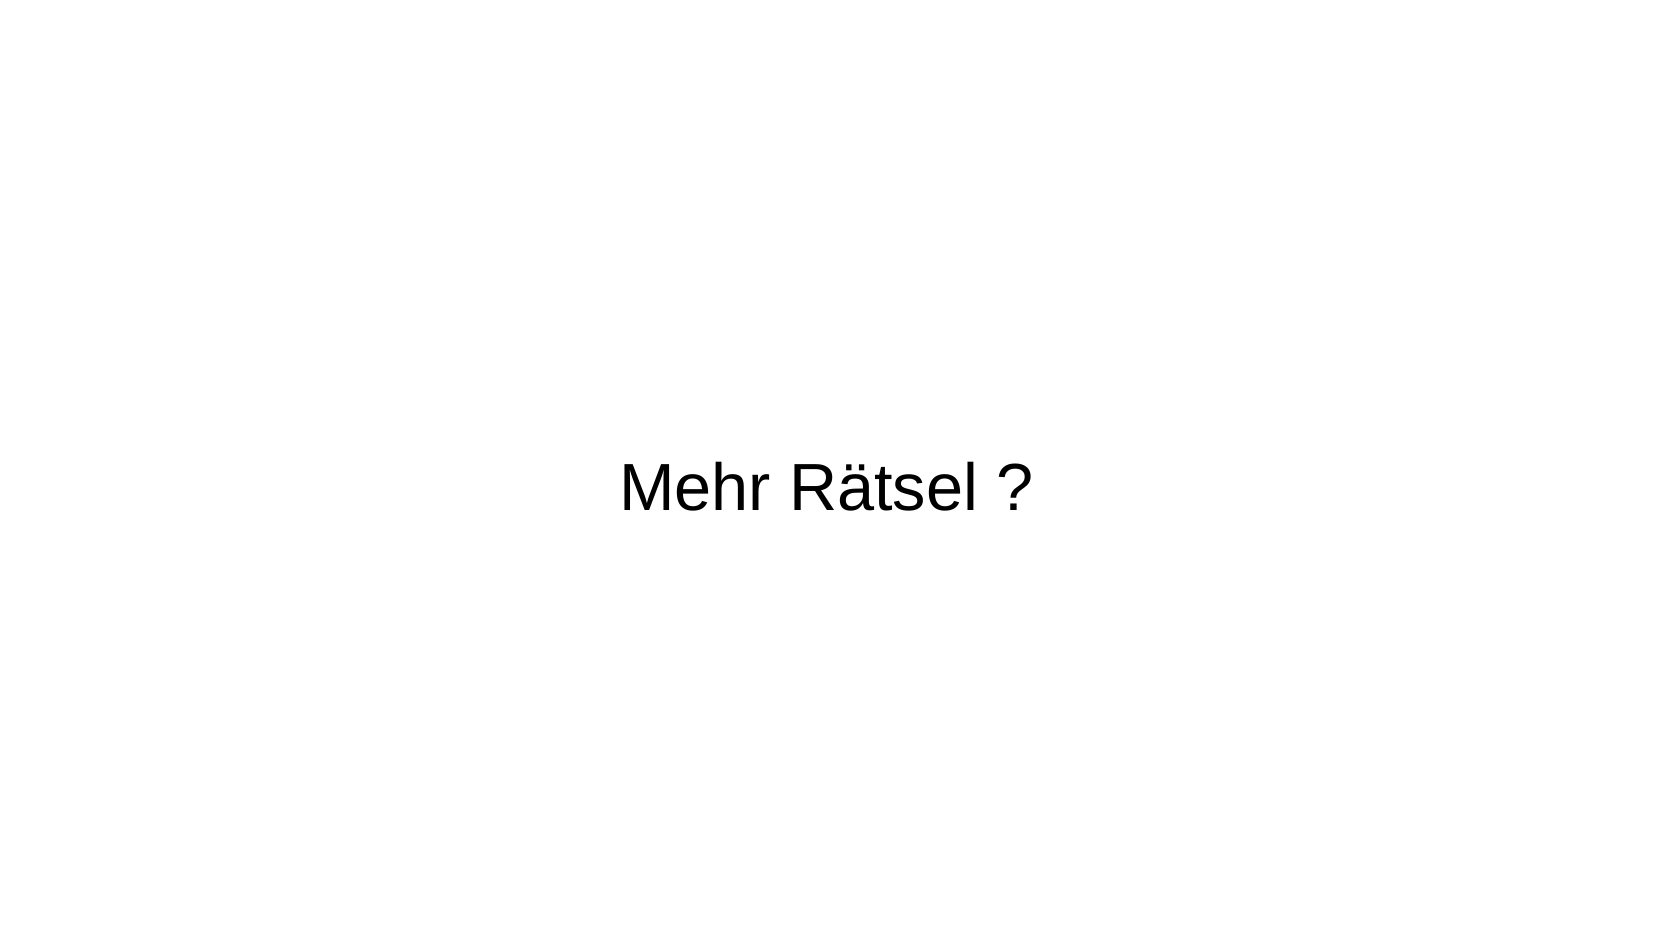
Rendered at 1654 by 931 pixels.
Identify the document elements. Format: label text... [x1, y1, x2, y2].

subtitle Mehr Rätsel ? [82, 217, 1571, 758]
